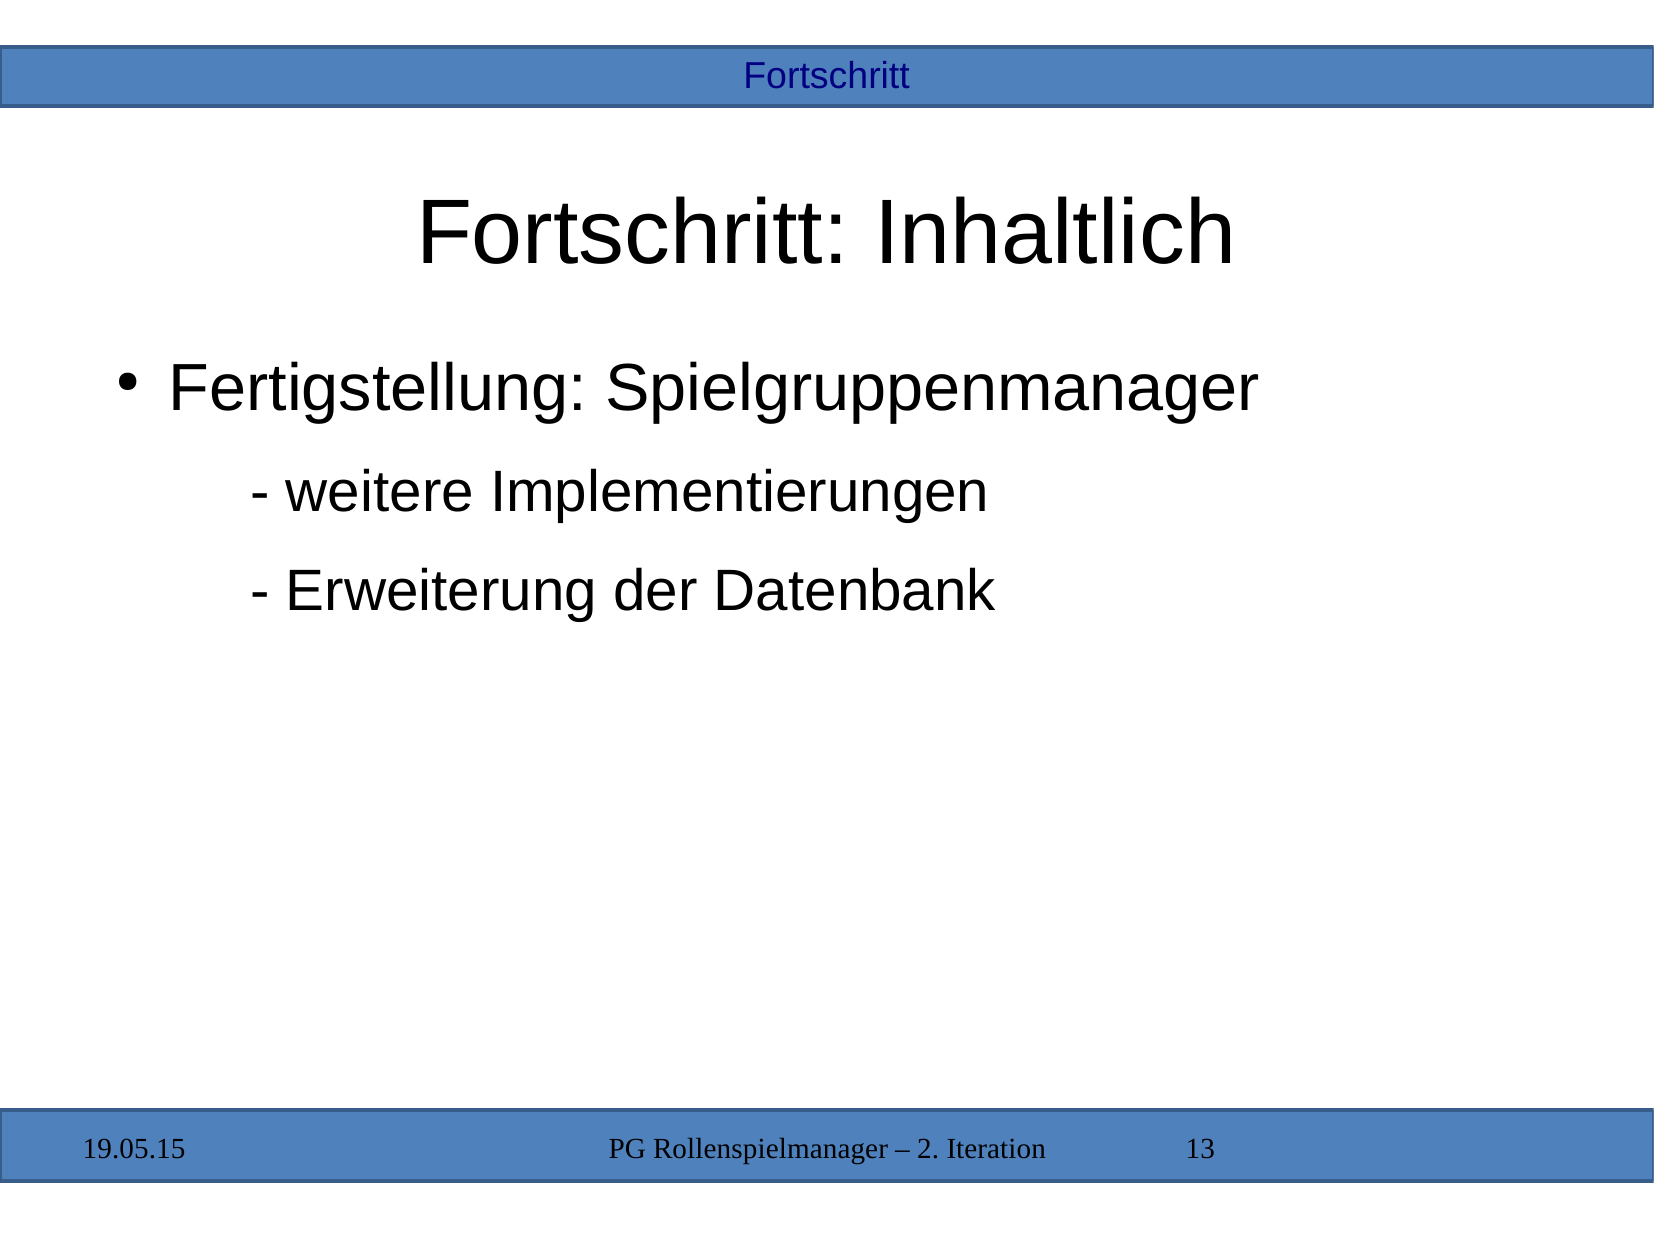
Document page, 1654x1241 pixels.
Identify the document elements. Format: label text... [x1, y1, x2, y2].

text_box Fortschritt [0, 47, 1654, 105]
list Fertigstellung: Spielgruppenmanager - weitere Implementierungen - Erweiterung der Datenbank [80, 343, 1536, 1063]
title Fortschritt: Inhaltlich [82, 171, 1571, 283]
text_box 19.05.15 [82, 1129, 468, 1216]
text_box PG Rollenspielmanager – 2. Iteration [565, 1129, 1090, 1216]
text_box [1185, 1129, 1571, 1216]
